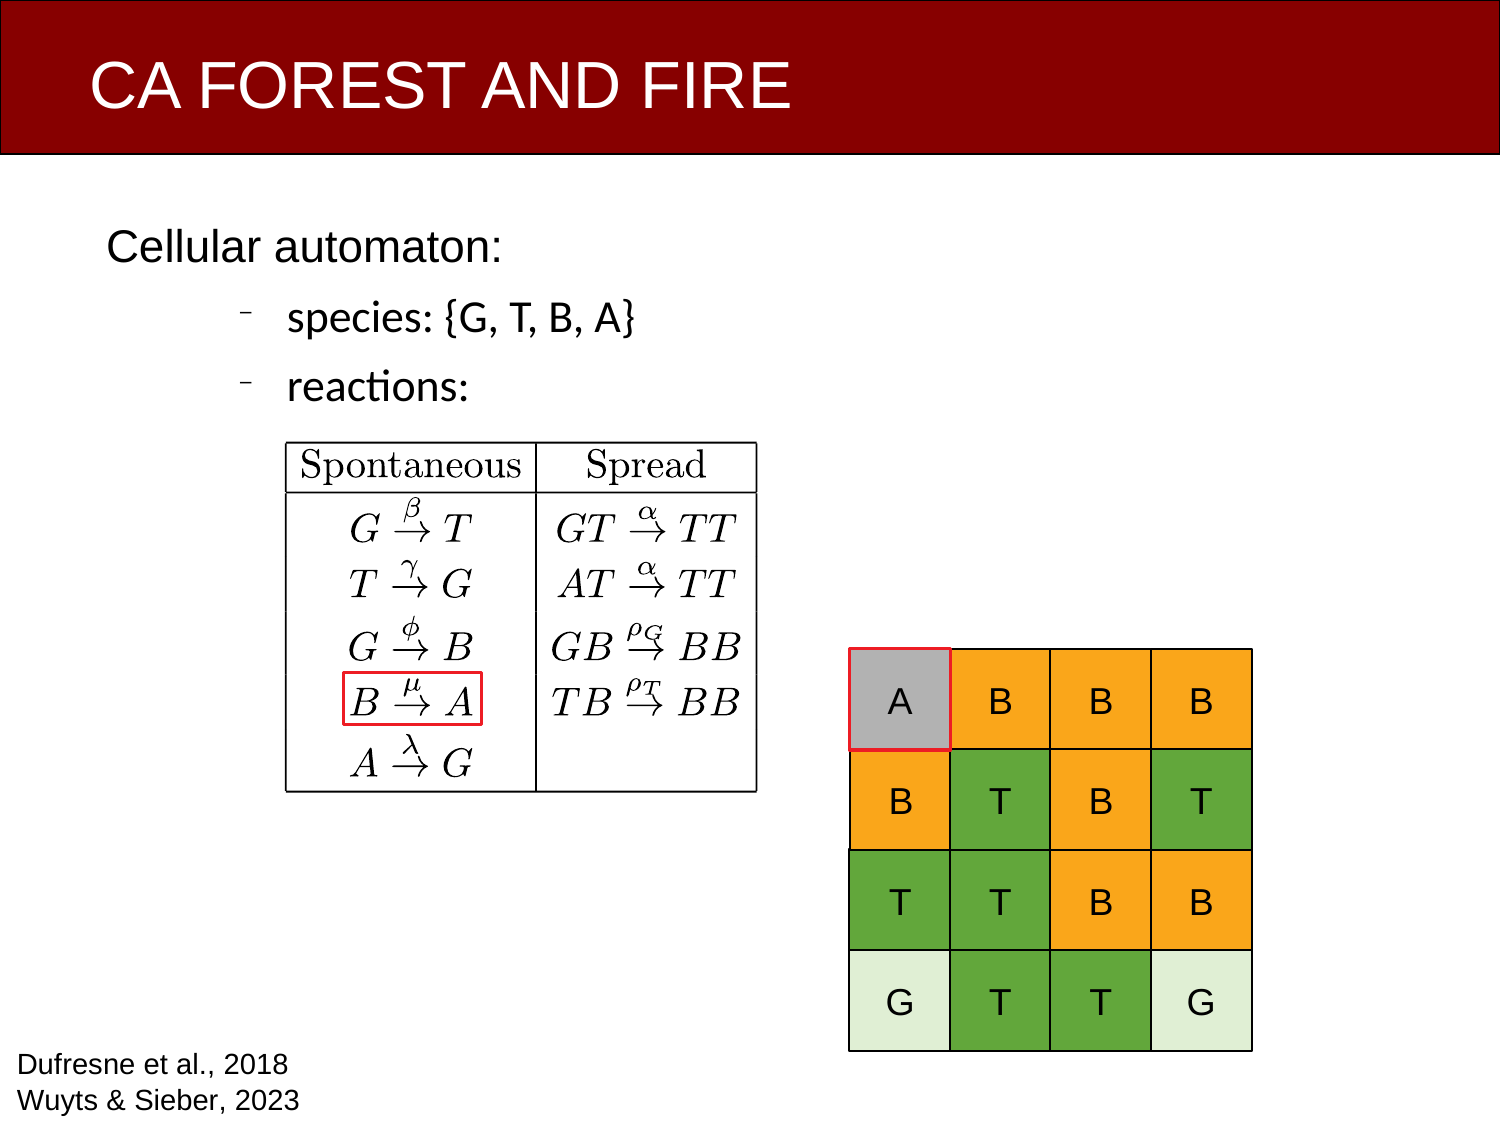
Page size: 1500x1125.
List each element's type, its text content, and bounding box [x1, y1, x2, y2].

text_box T [1050, 952, 1150, 1052]
list Cellular automaton: species: {G, T, B, A} reactions: [75, 209, 1425, 952]
text_box [0, 0, 1500, 154]
text_box G [1150, 952, 1252, 1052]
text_box Dufresne et al., 2018 Wuyts & Sieber, 2023 [2, 1038, 442, 1125]
text_box G [849, 952, 949, 1052]
title CA FOREST AND FIRE [74, 3, 1425, 160]
text_box T [949, 952, 1050, 1052]
